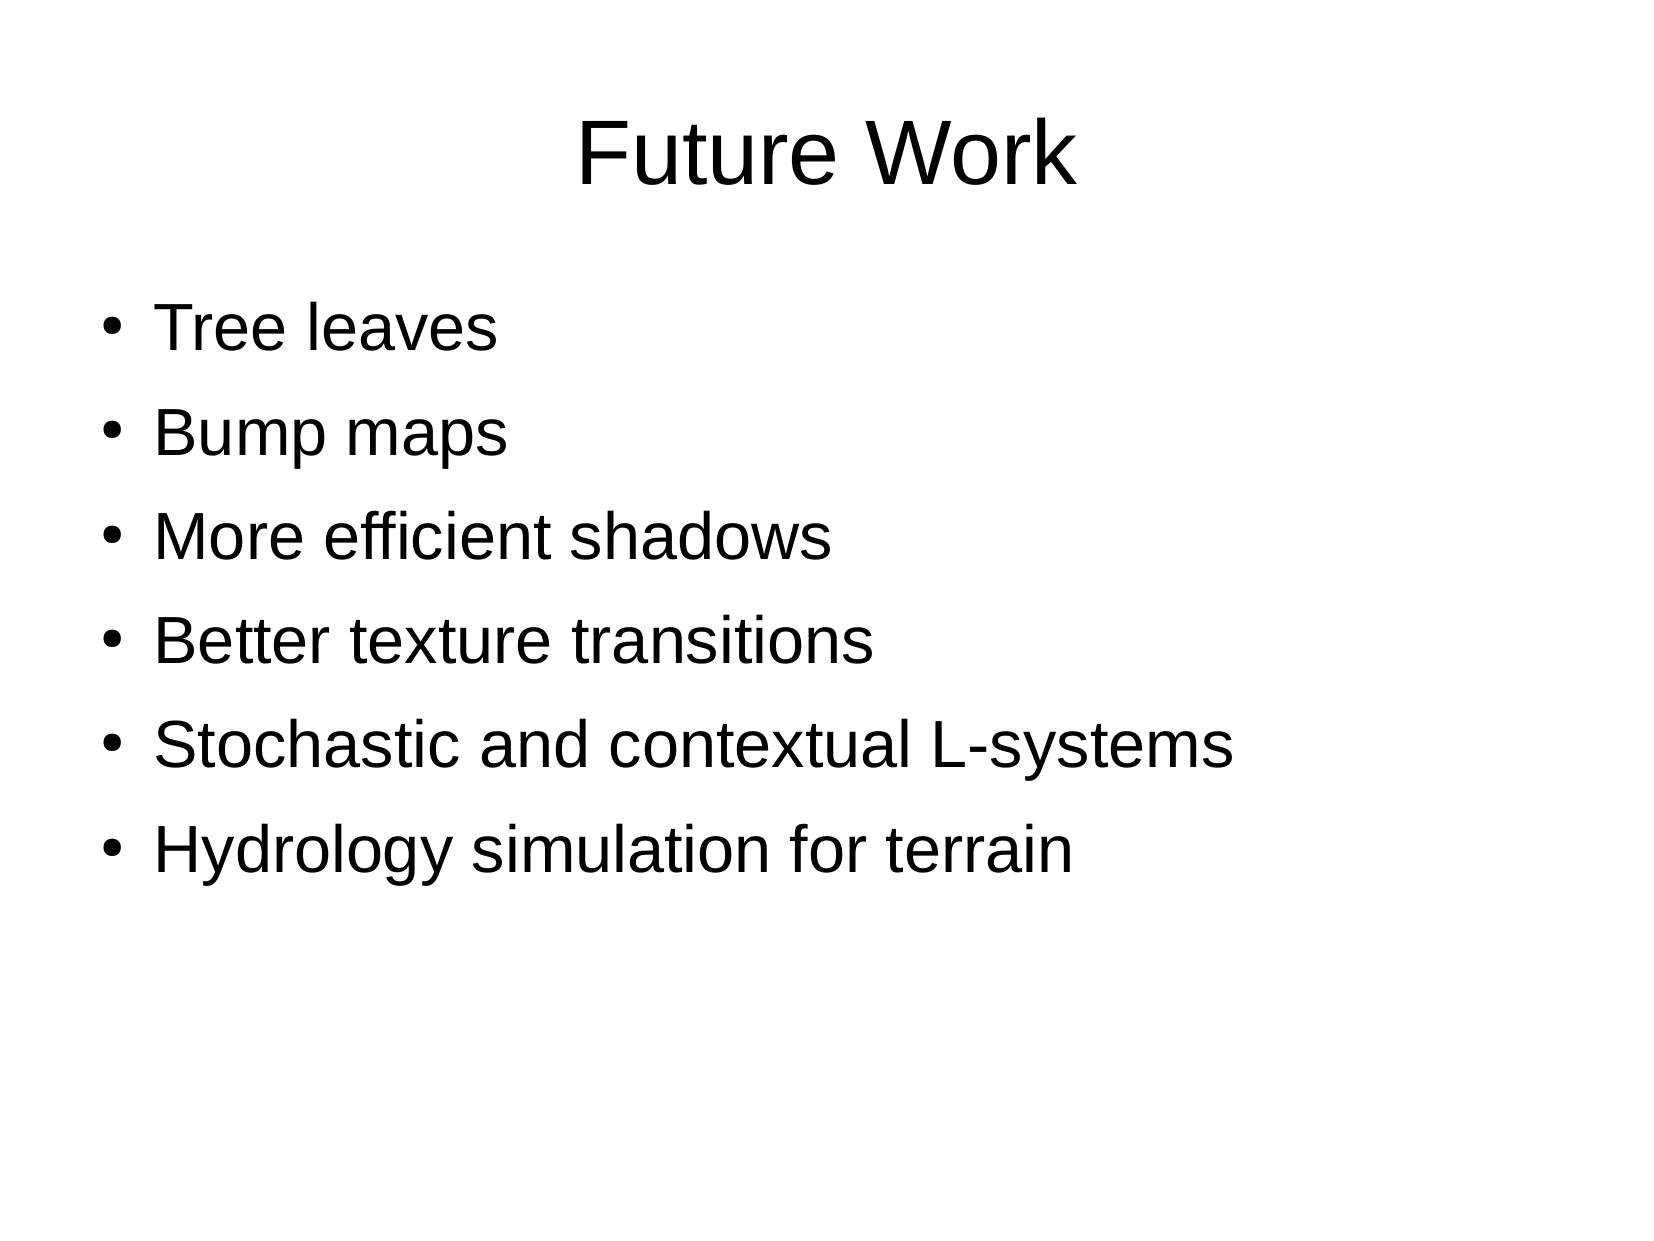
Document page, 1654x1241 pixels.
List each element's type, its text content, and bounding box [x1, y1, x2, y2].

list Tree leaves Bump maps More efficient shadows Better texture transitions Stochastic and contextual L-systems Hydrology simulation for terrain [82, 290, 1571, 1010]
title Future Work [82, 49, 1571, 257]
